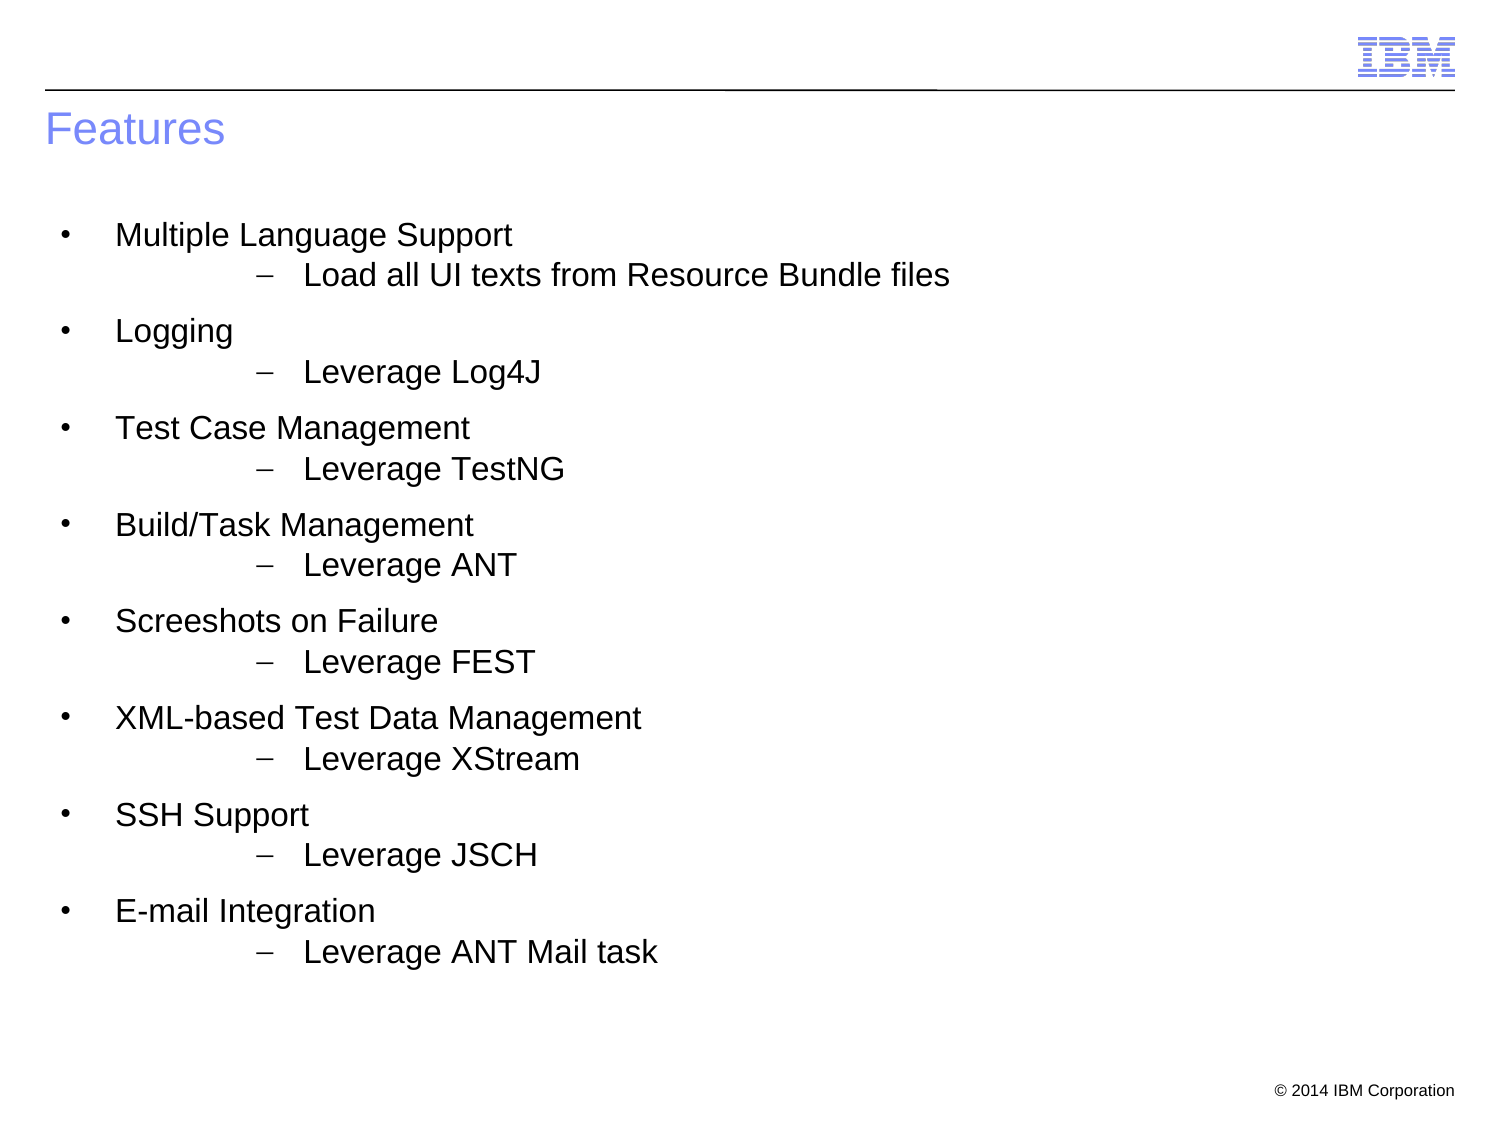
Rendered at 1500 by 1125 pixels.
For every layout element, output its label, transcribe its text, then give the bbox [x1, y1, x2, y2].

list Multiple Language Support Load all UI texts from Resource Bundle files Logging Leverage Log4J Test Case Management Leverage TestNG Build/Task Management Leverage ANT Screeshots on Failure Leverage FEST XML-based Test Data Management Leverage XStream SSH Support Leverage JSCH E-mail Integration Leverage ANT Mail task [45, 210, 1469, 944]
title Features [29, 97, 1454, 202]
picture [1358, 37, 1455, 77]
